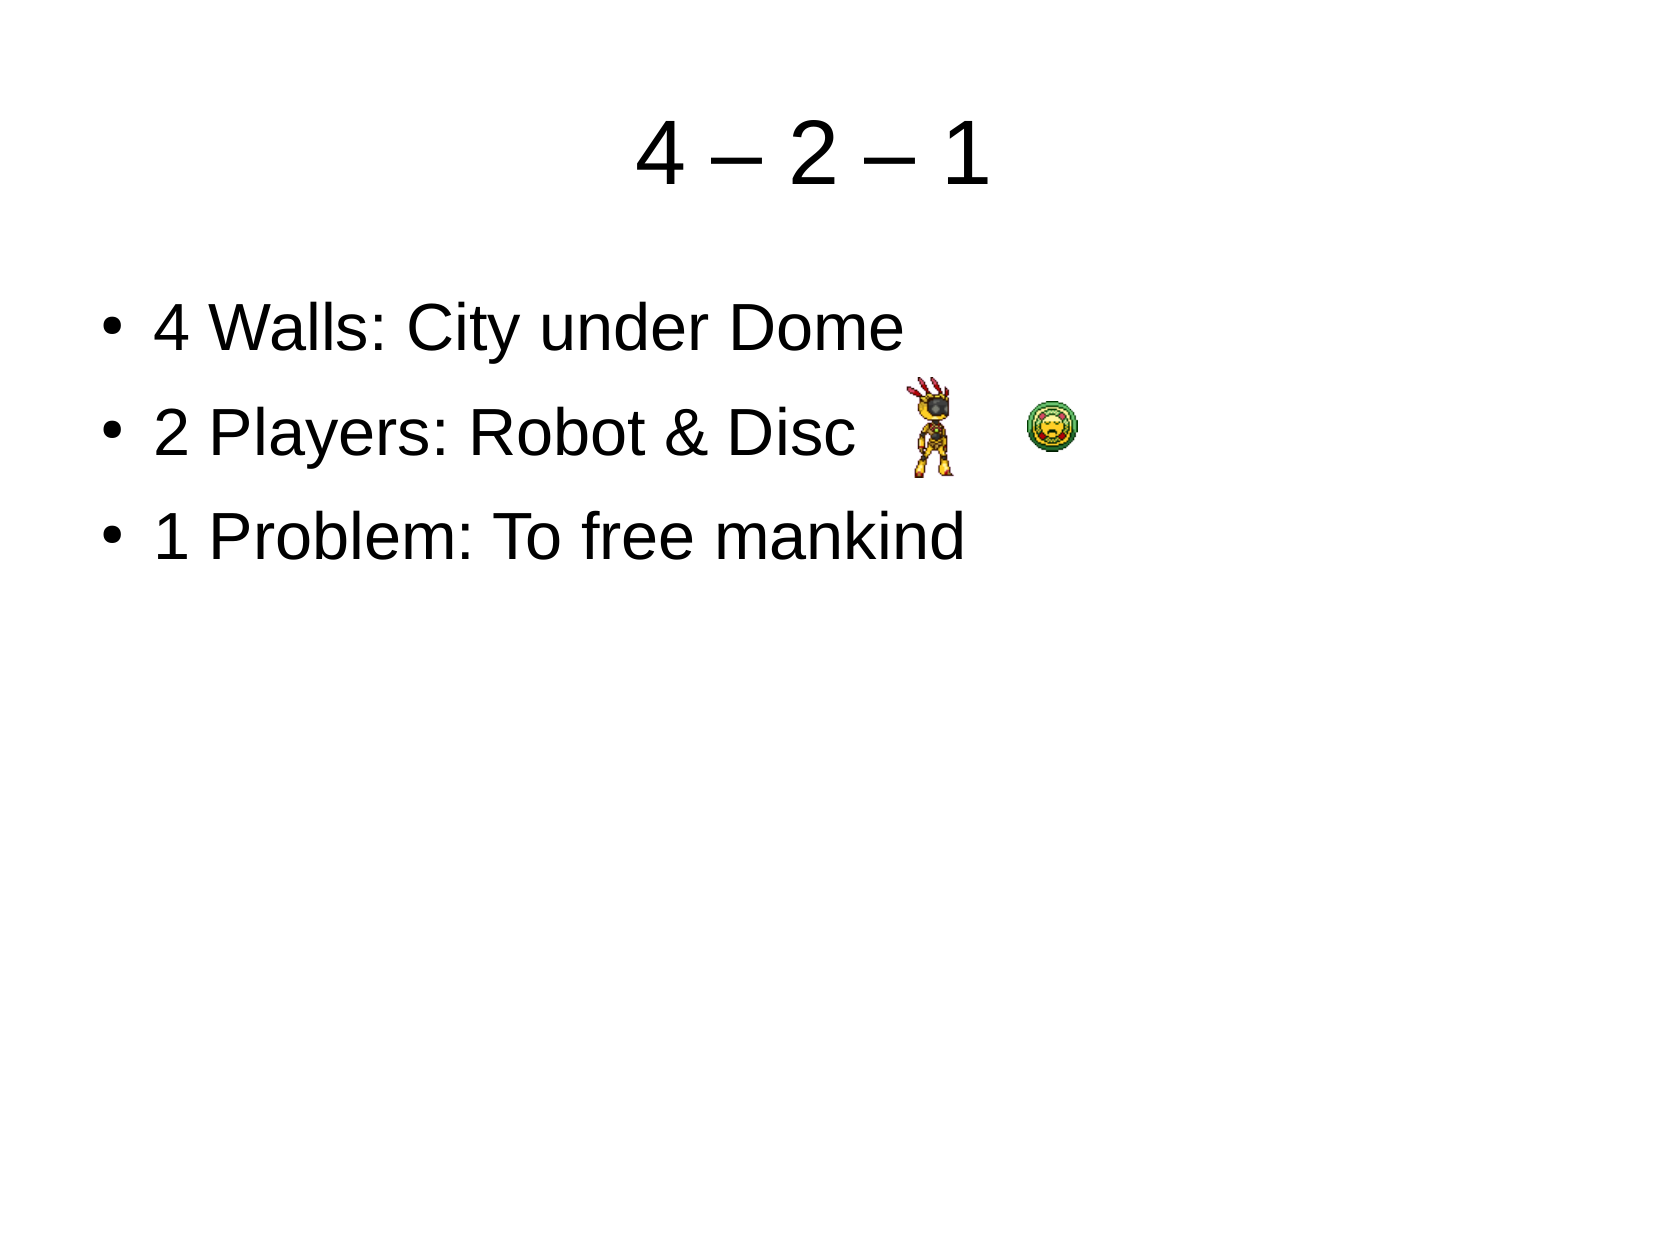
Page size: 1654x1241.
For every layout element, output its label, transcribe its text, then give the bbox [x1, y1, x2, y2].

picture [880, 377, 981, 478]
list 4 Walls: City under Dome 2 Players: Robot & Disc 1 Problem: To free mankind [82, 290, 1571, 1109]
picture [1027, 401, 1078, 452]
title 4 – 2 – 1 [82, 49, 1571, 257]
